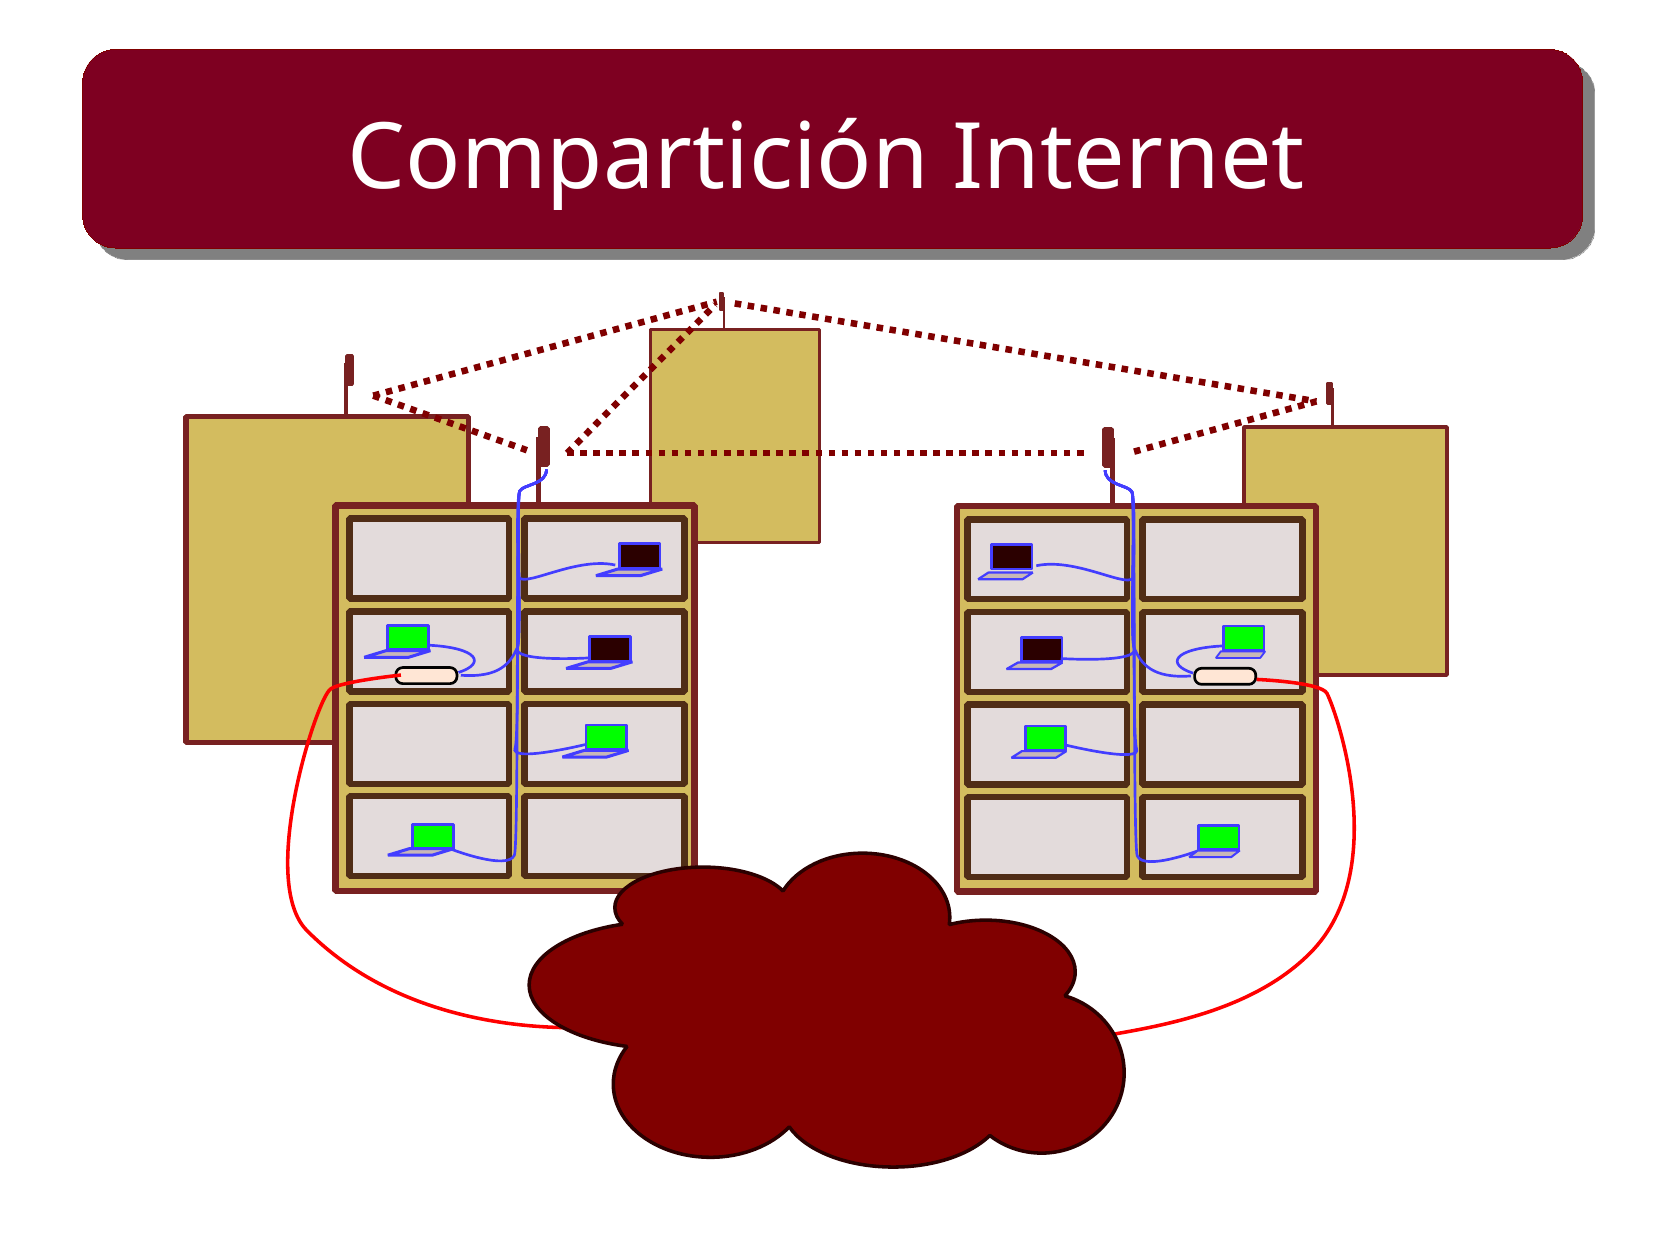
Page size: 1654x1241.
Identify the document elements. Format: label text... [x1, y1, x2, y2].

picture [167, 283, 1468, 1203]
title Compartición Internet [82, 49, 1571, 257]
